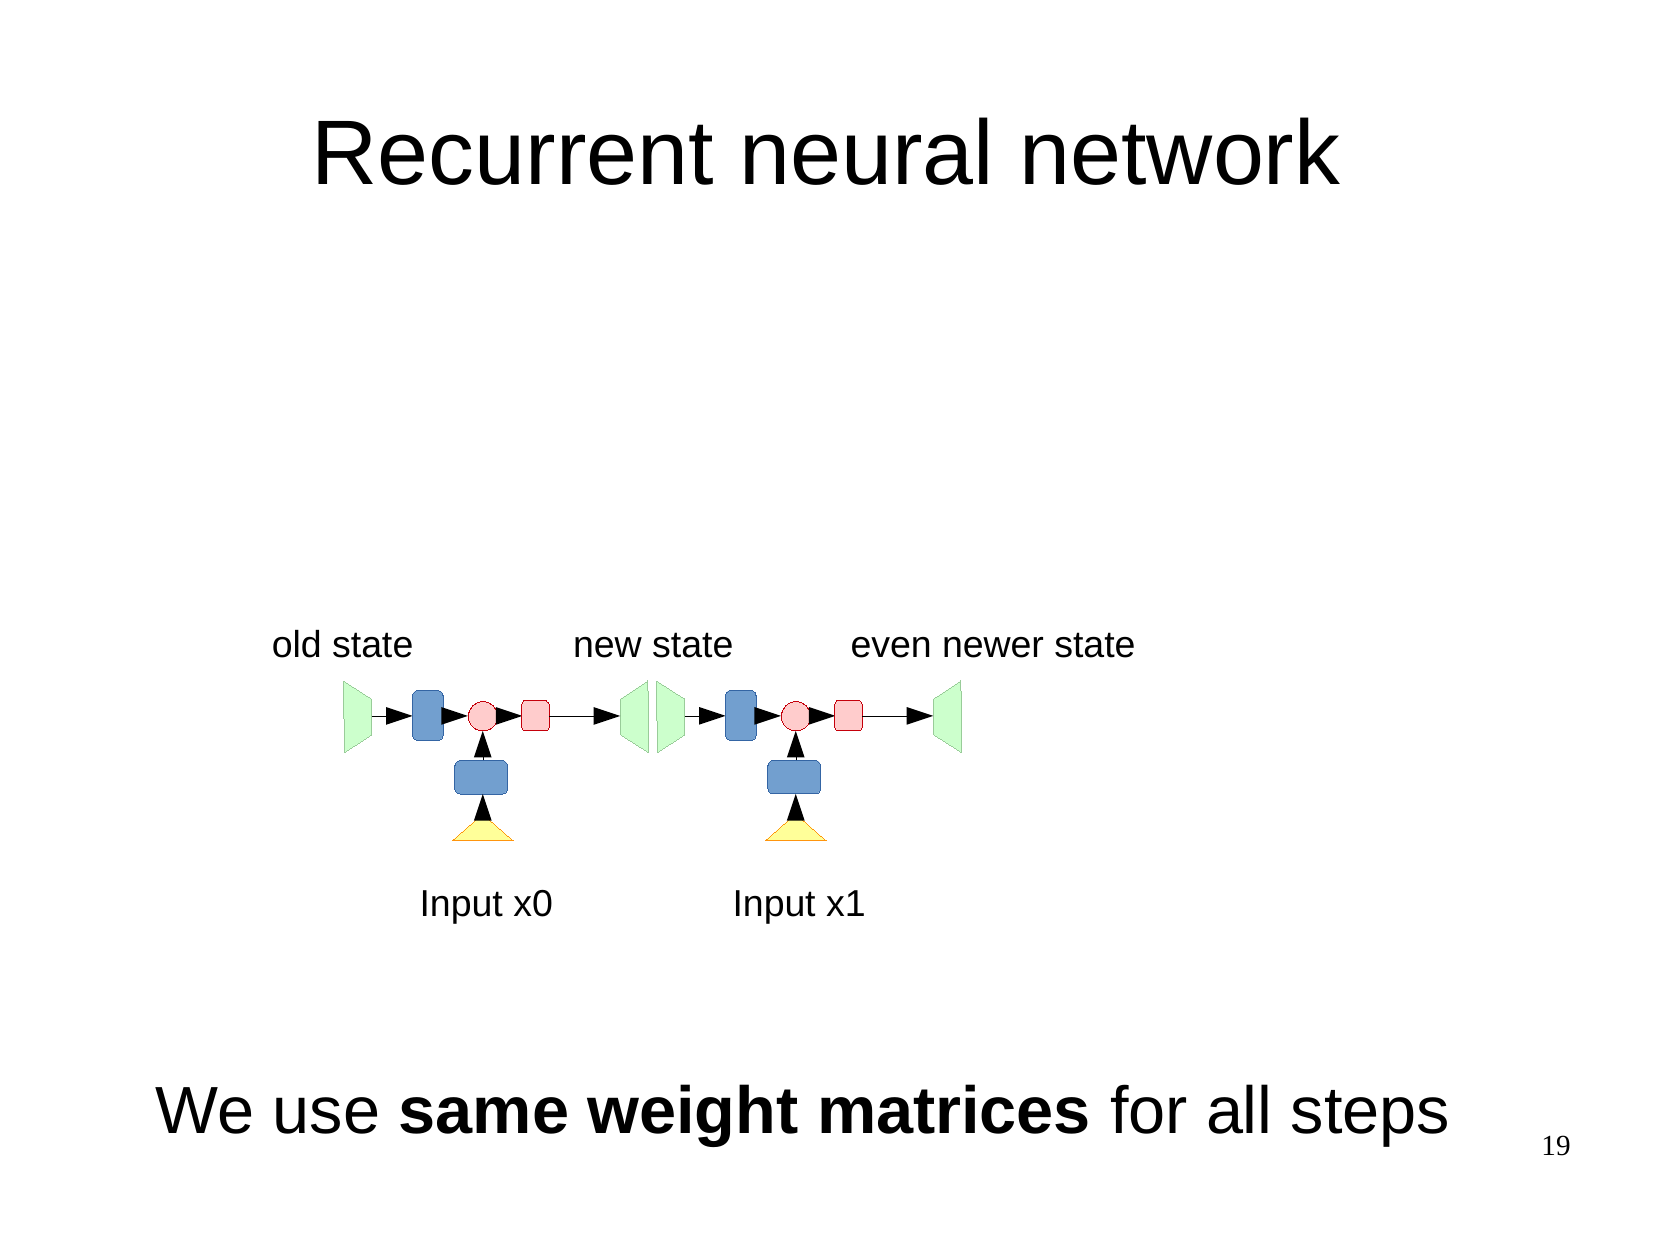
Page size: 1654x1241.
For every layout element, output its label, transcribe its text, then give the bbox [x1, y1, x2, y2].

text_box [343, 681, 372, 753]
text_box [765, 821, 827, 841]
text_box new state [558, 615, 749, 673]
text_box old state [257, 615, 429, 673]
text_box [521, 700, 550, 731]
text_box [412, 690, 444, 741]
text_box [725, 690, 757, 741]
text_box Input x1 [717, 875, 881, 933]
text_box [452, 821, 514, 841]
text_box [767, 760, 821, 794]
text_box Input x0 [404, 875, 568, 933]
text_box [656, 681, 685, 753]
text_box [781, 701, 808, 731]
text_box [834, 700, 863, 731]
text_box We use same weight matrices for all steps [141, 1065, 1470, 1156]
text_box even newer state [835, 615, 1207, 673]
text_box [933, 680, 962, 753]
text_box [468, 701, 495, 731]
text_box [454, 760, 508, 795]
title Recurrent neural network [82, 49, 1571, 257]
text_box [620, 680, 649, 753]
